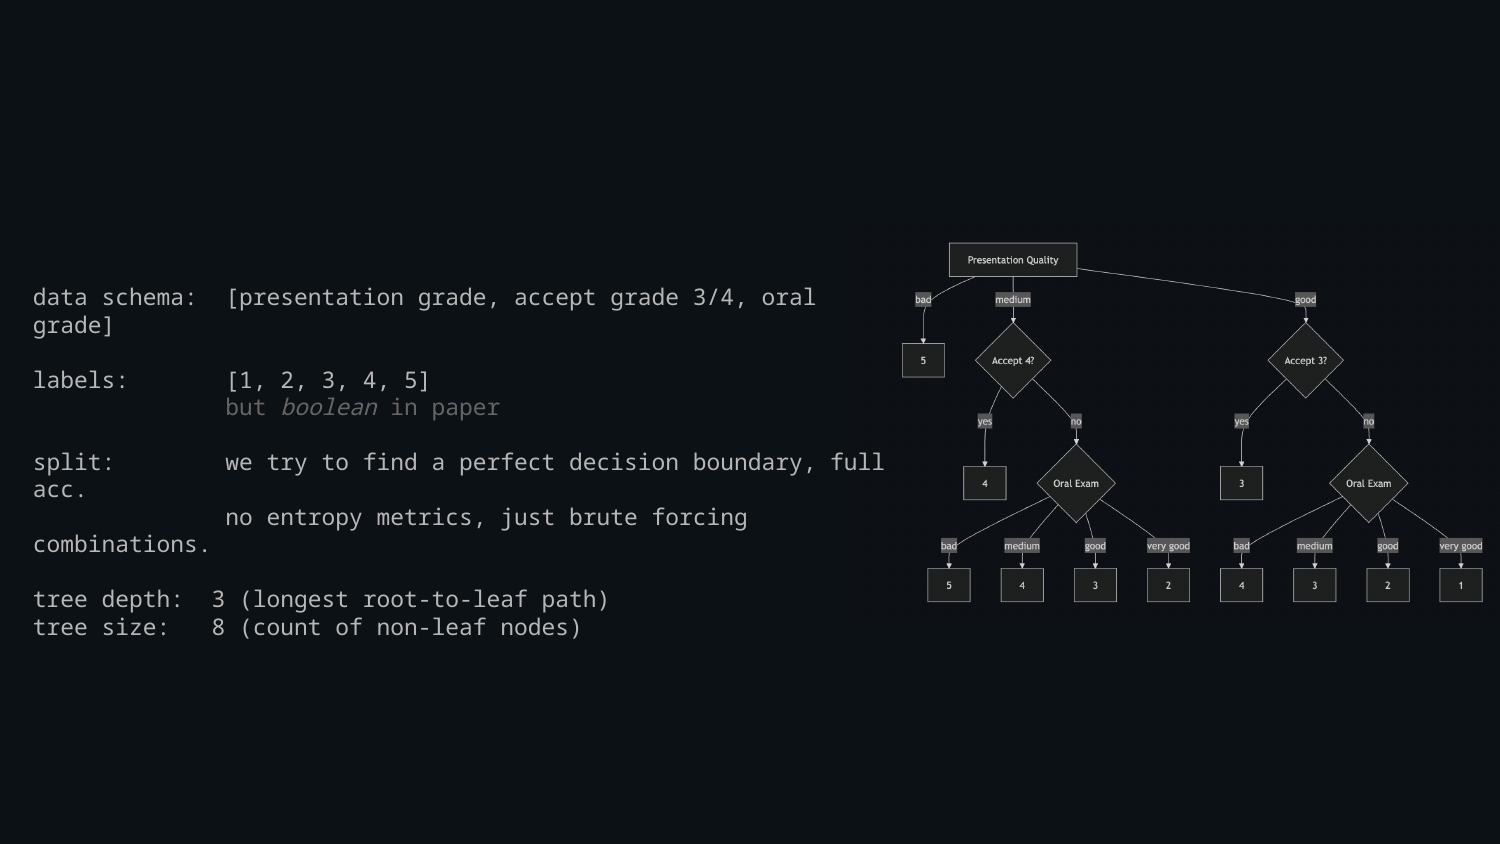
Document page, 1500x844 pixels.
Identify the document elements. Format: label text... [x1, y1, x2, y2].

picture [853, 217, 1500, 627]
text_box data schema: [presentation grade, accept grade 3/4, oral grade] labels: [1, 2, 3, 4, 5] but boolean in paper split: we try to find a perfect decision boundary, full acc. no entropy metrics, just brute forcing combinations. tree depth: 3 (longest root-to-leaf path) tree size: 8 (count of non-leaf nodes) [17, 267, 912, 655]
